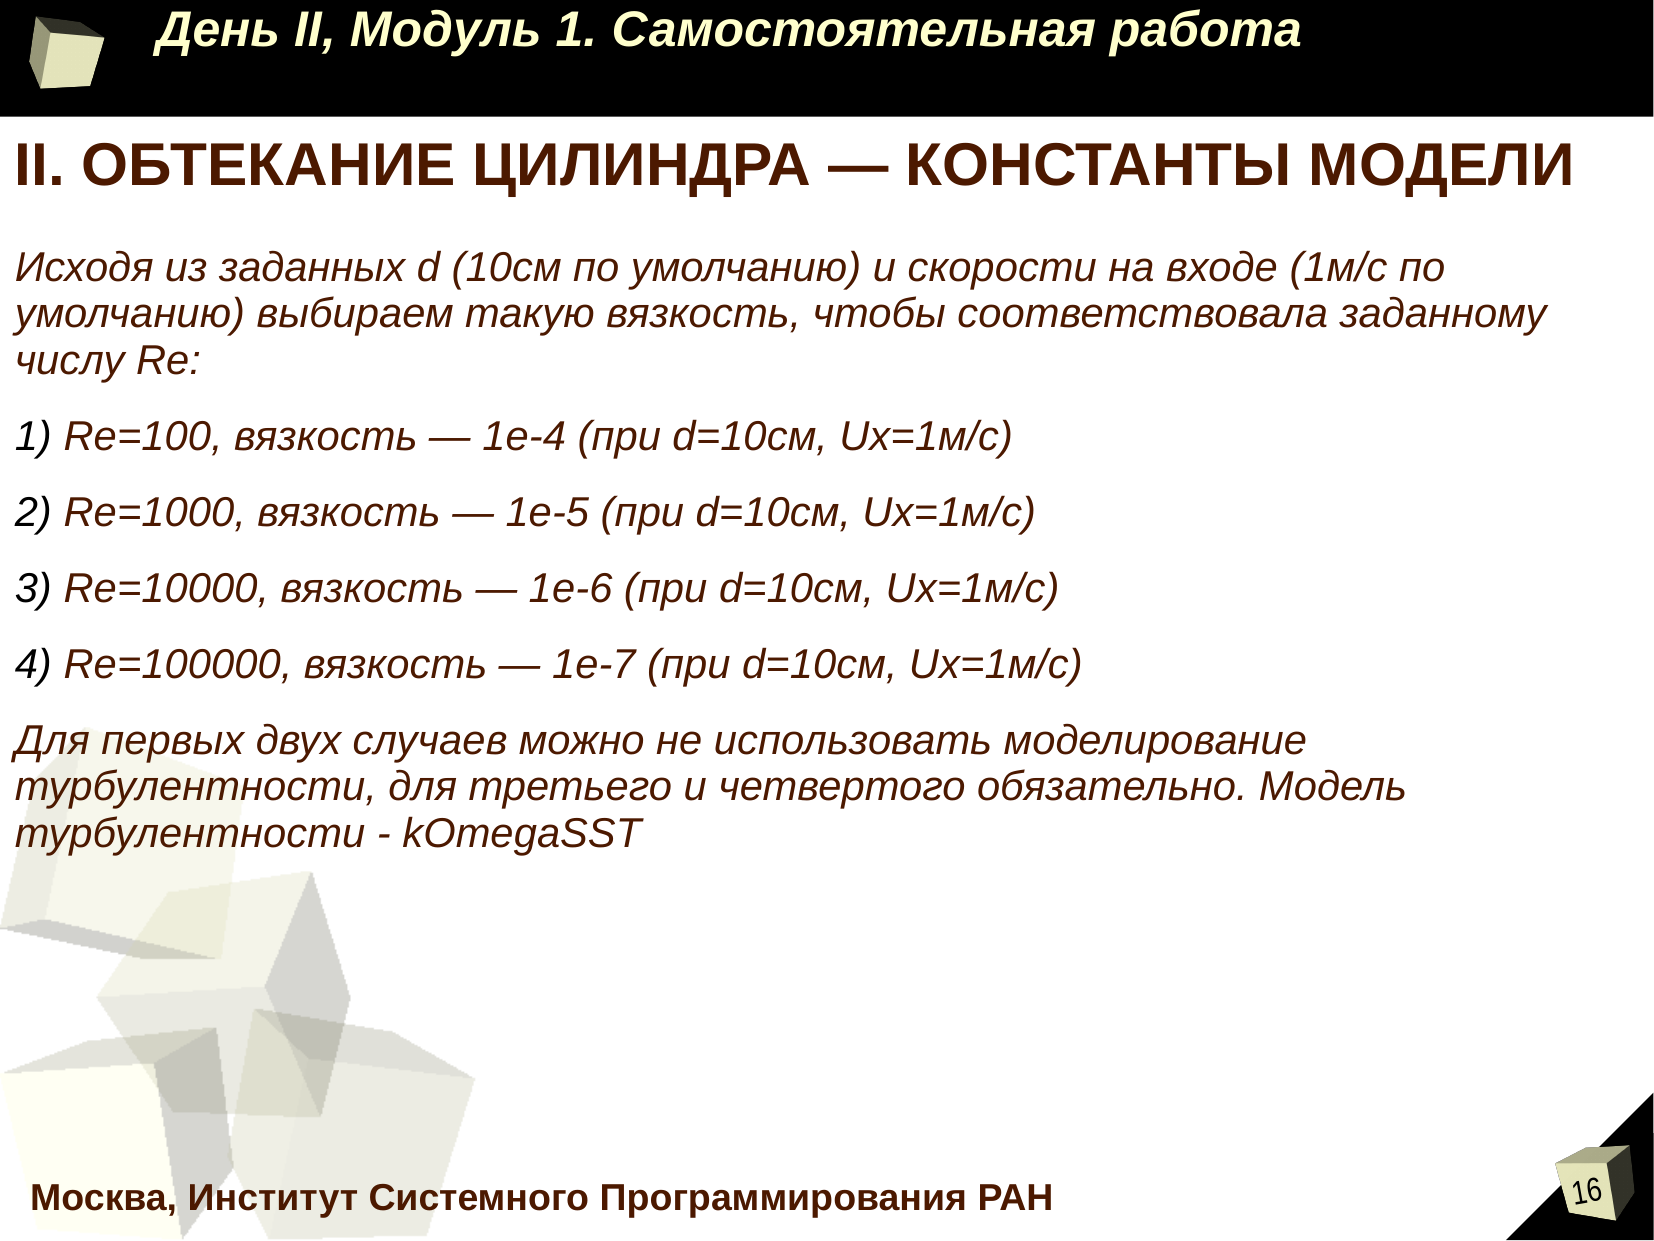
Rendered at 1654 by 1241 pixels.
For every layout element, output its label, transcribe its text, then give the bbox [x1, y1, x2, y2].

text_box Исходя из заданных d (10см по умолчанию) и скорости на входе (1м/с по умолчанию) выбираем такую вязкость, чтобы соответствовала заданному числу Re: Re=100, вязкость — 1e-4 (при d=10см, Ux=1м/с) Re=1000, вязкость — 1e-5 (при d=10см, Ux=1м/с) Re=10000, вязкость — 1e-6 (при d=10см, Ux=1м/с) Re=100000, вязкость — 1e-7 (при d=10см, Ux=1м/с) Для первых двух случаев можно не использовать моделирование турбулентности, для третьего и четвертого обязательно. Модель турбулентности - kOmegaSST [0, 236, 1654, 864]
picture [464, 1193, 472, 1198]
text_box II. ОБТЕКАНИЕ ЦИЛИНДРА — КОНСТАНТЫ МОДЕЛИ [0, 123, 1654, 213]
picture [0, 864, 477, 1241]
